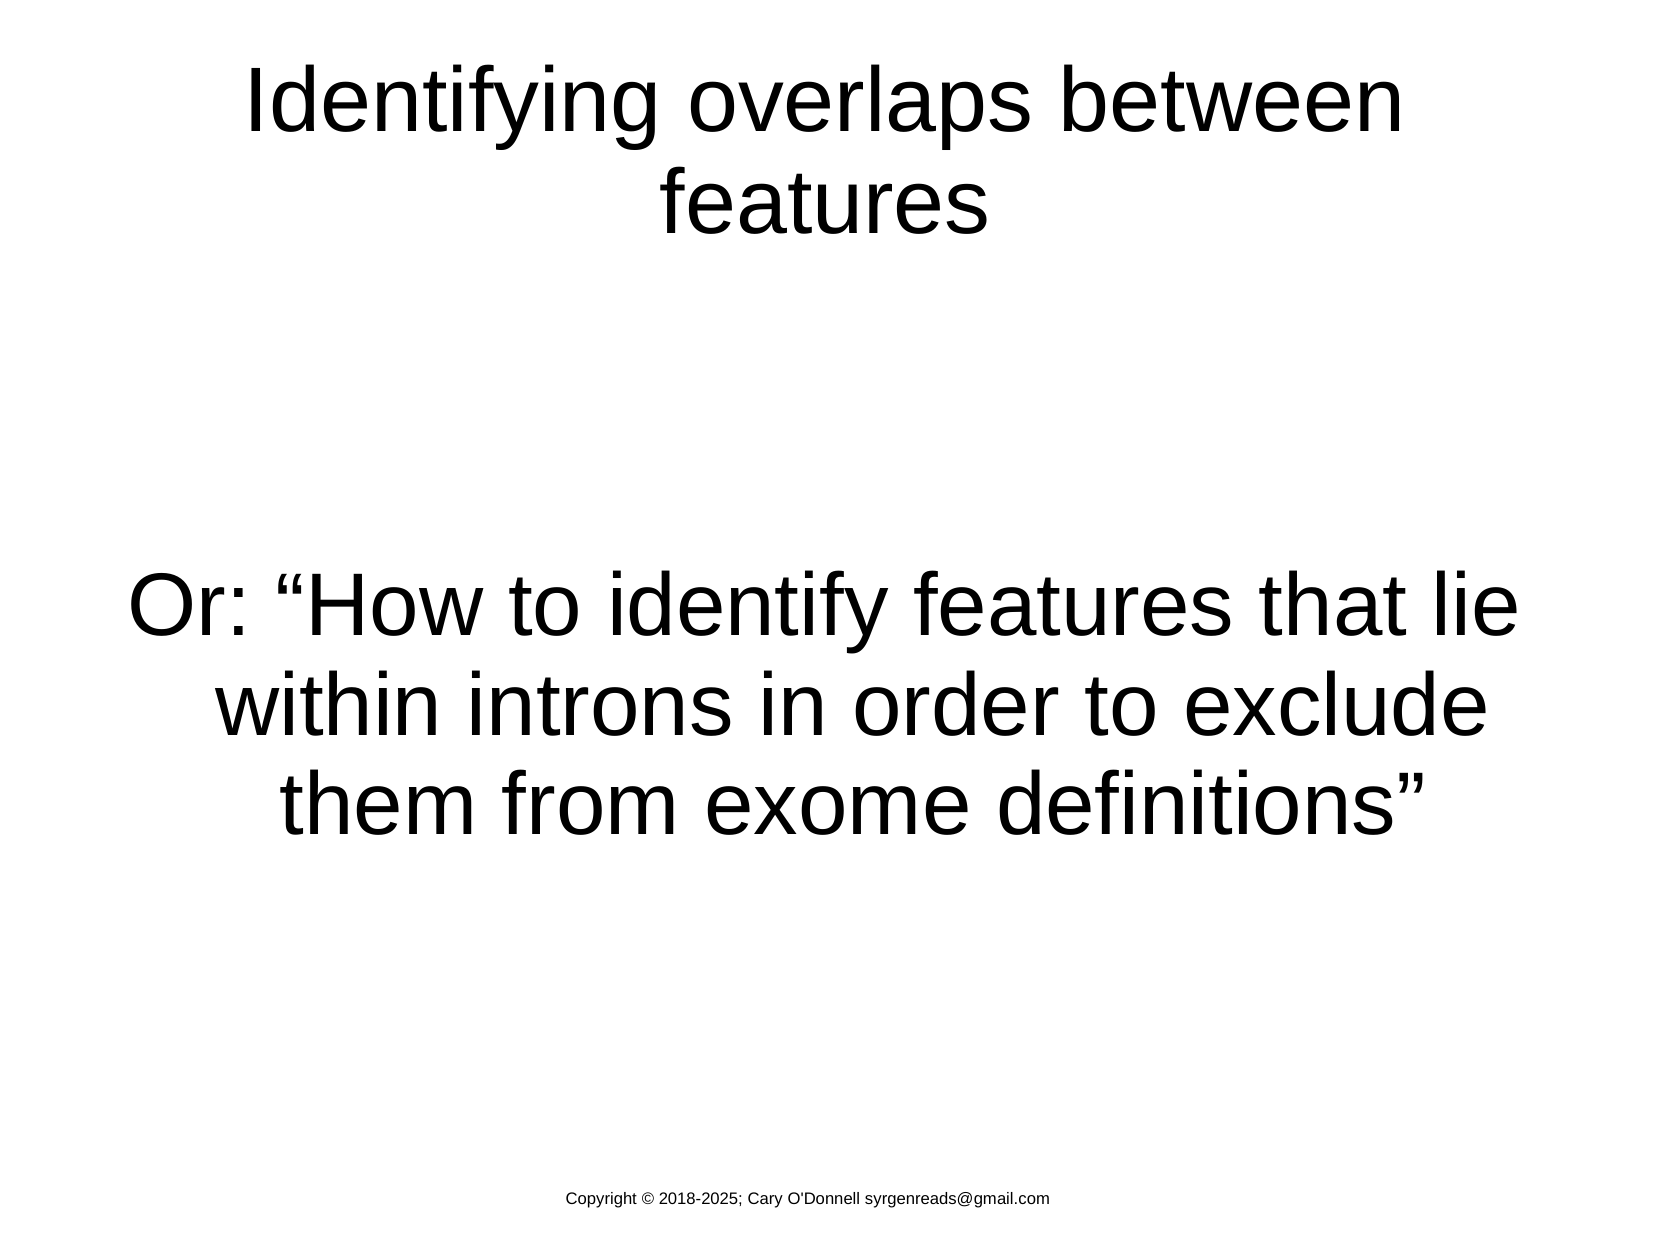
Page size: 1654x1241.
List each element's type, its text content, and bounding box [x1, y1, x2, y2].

subtitle Or: “How to identify features that lie within introns in order to exclude them from exome definitions” [82, 290, 1569, 1014]
title Identifying overlaps between features [82, 49, 1569, 255]
